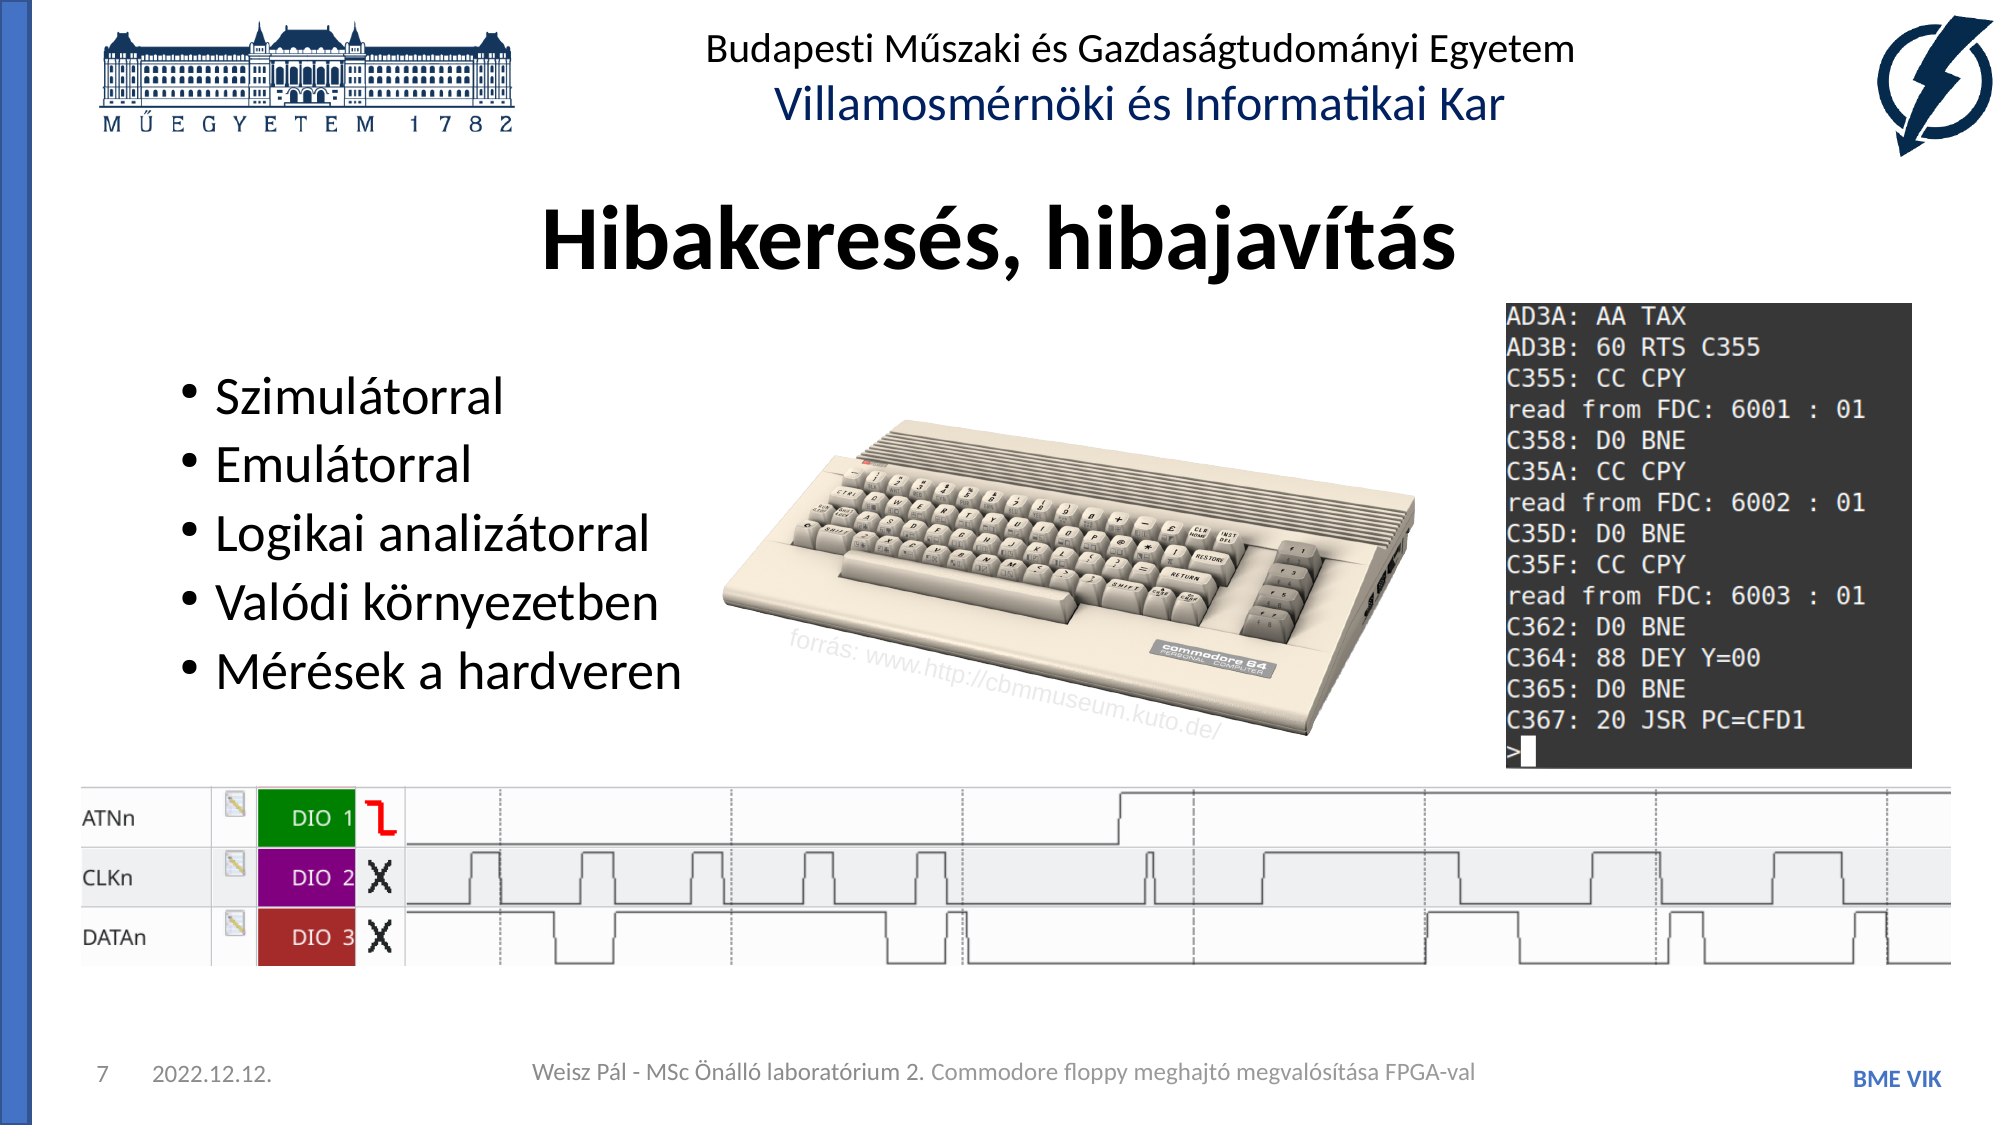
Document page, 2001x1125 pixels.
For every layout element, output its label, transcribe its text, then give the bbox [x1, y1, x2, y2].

text_box 2022.12.12. [137, 1042, 337, 1103]
picture [1877, 15, 1994, 157]
picture [1506, 303, 1912, 769]
picture [81, 353, 1951, 966]
picture [99, 20, 515, 132]
text_box Weisz Pál - MSc Önálló laboratórium 2. Commodore floppy meghajtó megvalósítása FPGA-val [418, 1042, 1591, 1103]
text_box <number> [29, 1042, 124, 1103]
text_box Szimulátorral Emulátorral Logikai analizátorral Valódi környezetben Mérések a hardveren [90, 359, 719, 657]
text_box Hibakeresés, hibajavítás [156, 179, 1844, 300]
text_box forrás: www.http://cbmmuseum.kuto.de/ [765, 613, 1250, 787]
